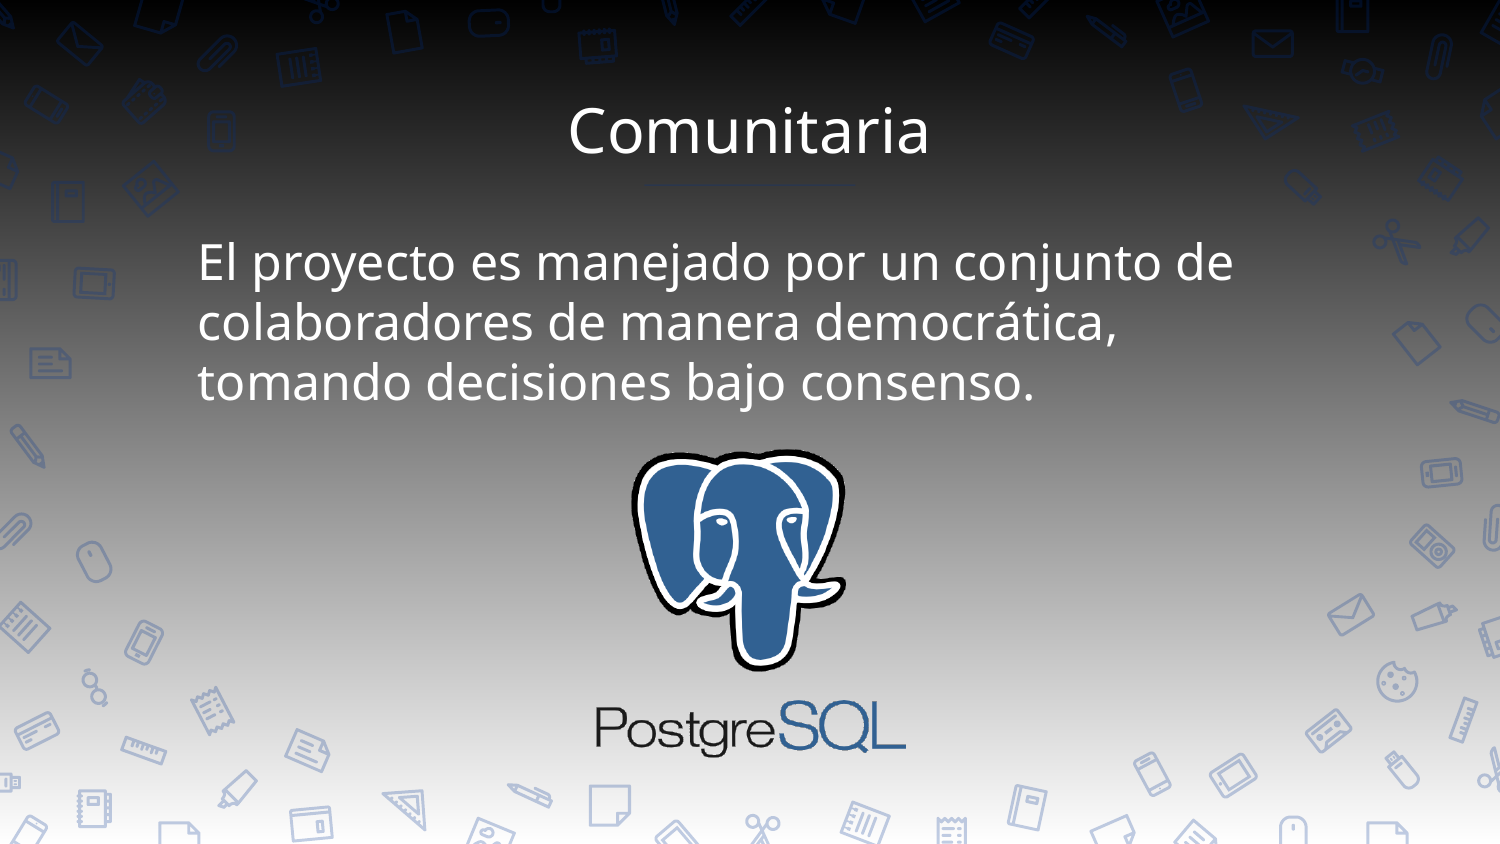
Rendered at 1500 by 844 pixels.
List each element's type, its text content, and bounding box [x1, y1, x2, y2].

picture [581, 416, 919, 773]
title Comunitaria [182, 58, 1318, 182]
list El proyecto es manejado por un conjunto de colaboradores de manera democrática, tomando decisiones bajo consenso. [182, 215, 1318, 758]
